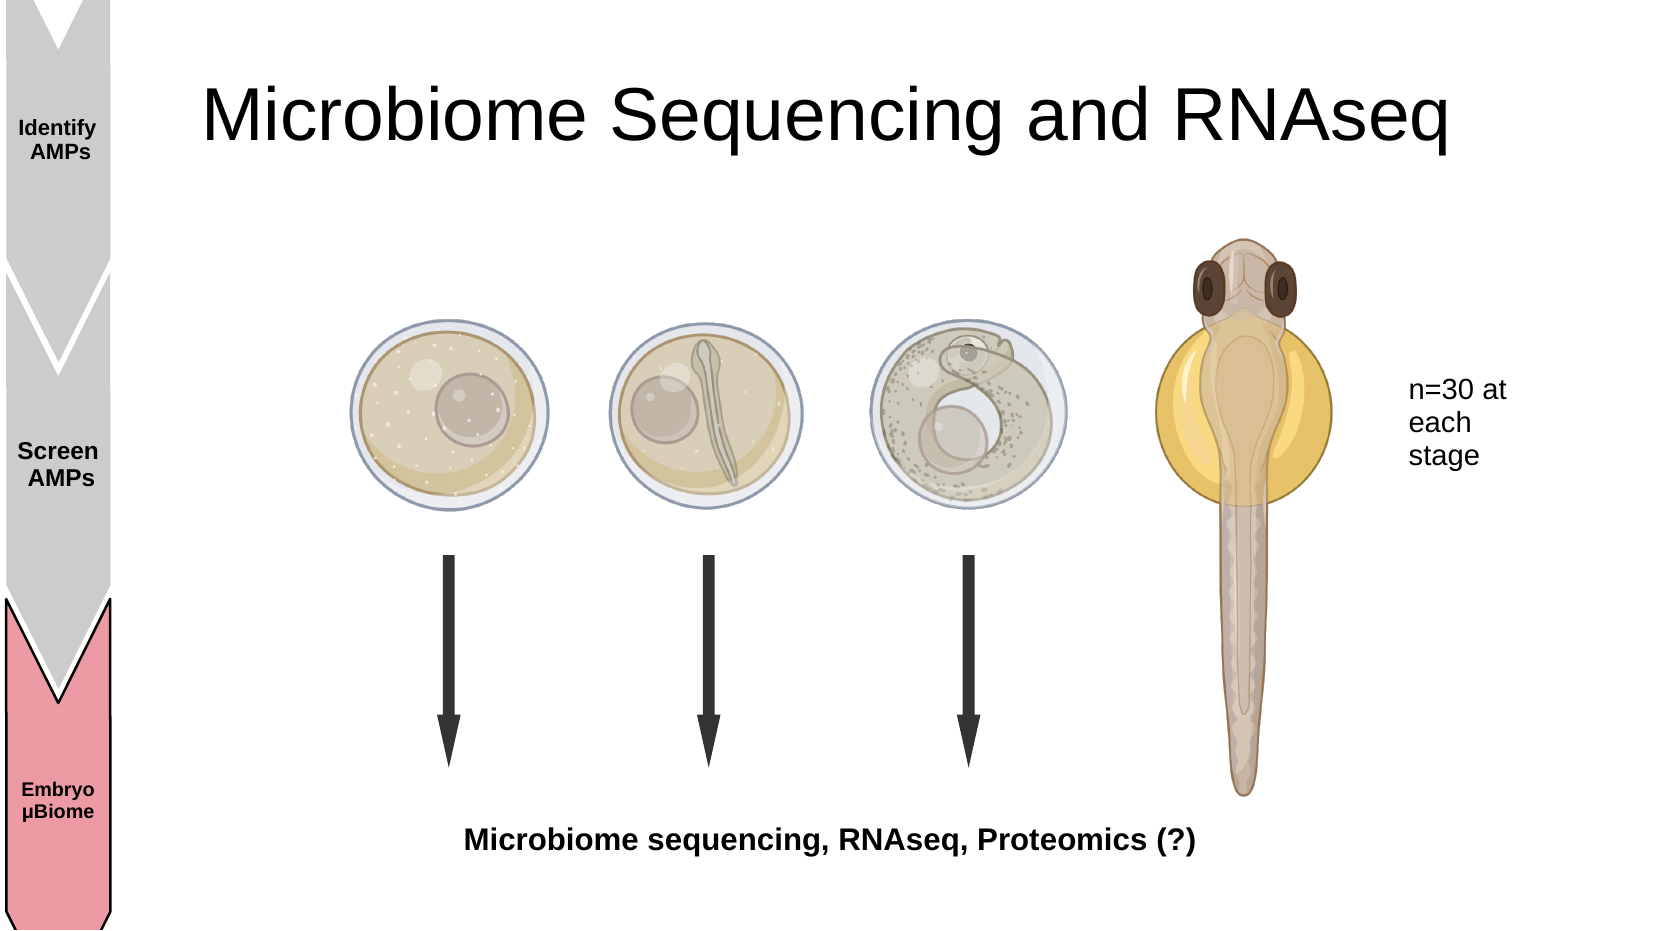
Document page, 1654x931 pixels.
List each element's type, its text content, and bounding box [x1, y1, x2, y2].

picture [0, 0, 1524, 931]
text_box [696, 555, 721, 768]
text_box [437, 555, 461, 768]
title Microbiome Sequencing and RNAseq [546, 37, 1571, 193]
text_box Microbiome sequencing, RNAseq, Proteomics (?) [448, 814, 1229, 928]
text_box n=30 at each stage [1393, 366, 1524, 479]
text_box [956, 555, 981, 768]
